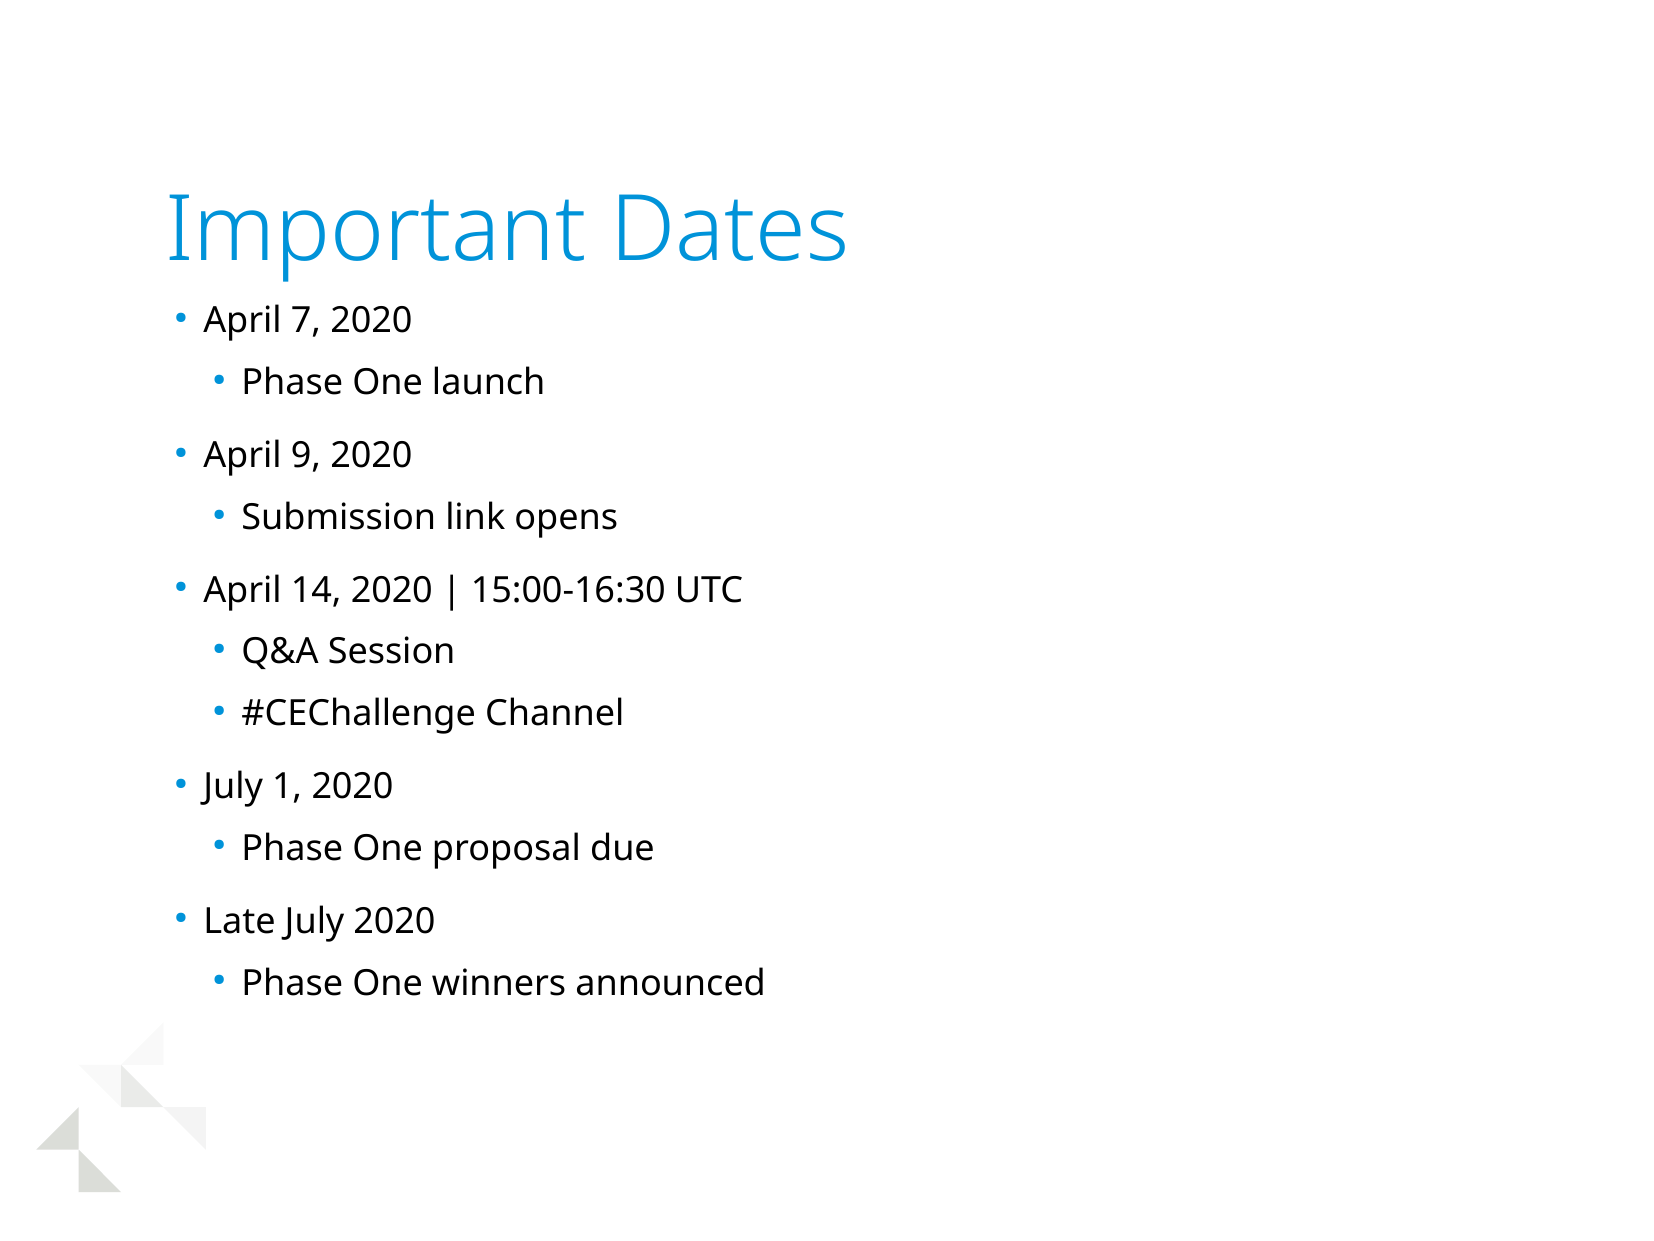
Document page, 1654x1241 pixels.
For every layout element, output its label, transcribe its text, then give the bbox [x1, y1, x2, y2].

list Important Dates [165, 135, 1486, 316]
list April 7, 2020 Phase One launch April 9, 2020 Submission link opens April 14, 2020 | 15:00-16:30 UTC Q&A Session #CEChallenge Channel July 1, 2020 Phase One proposal due Late July 2020 Phase One winners announced [165, 316, 1486, 1010]
